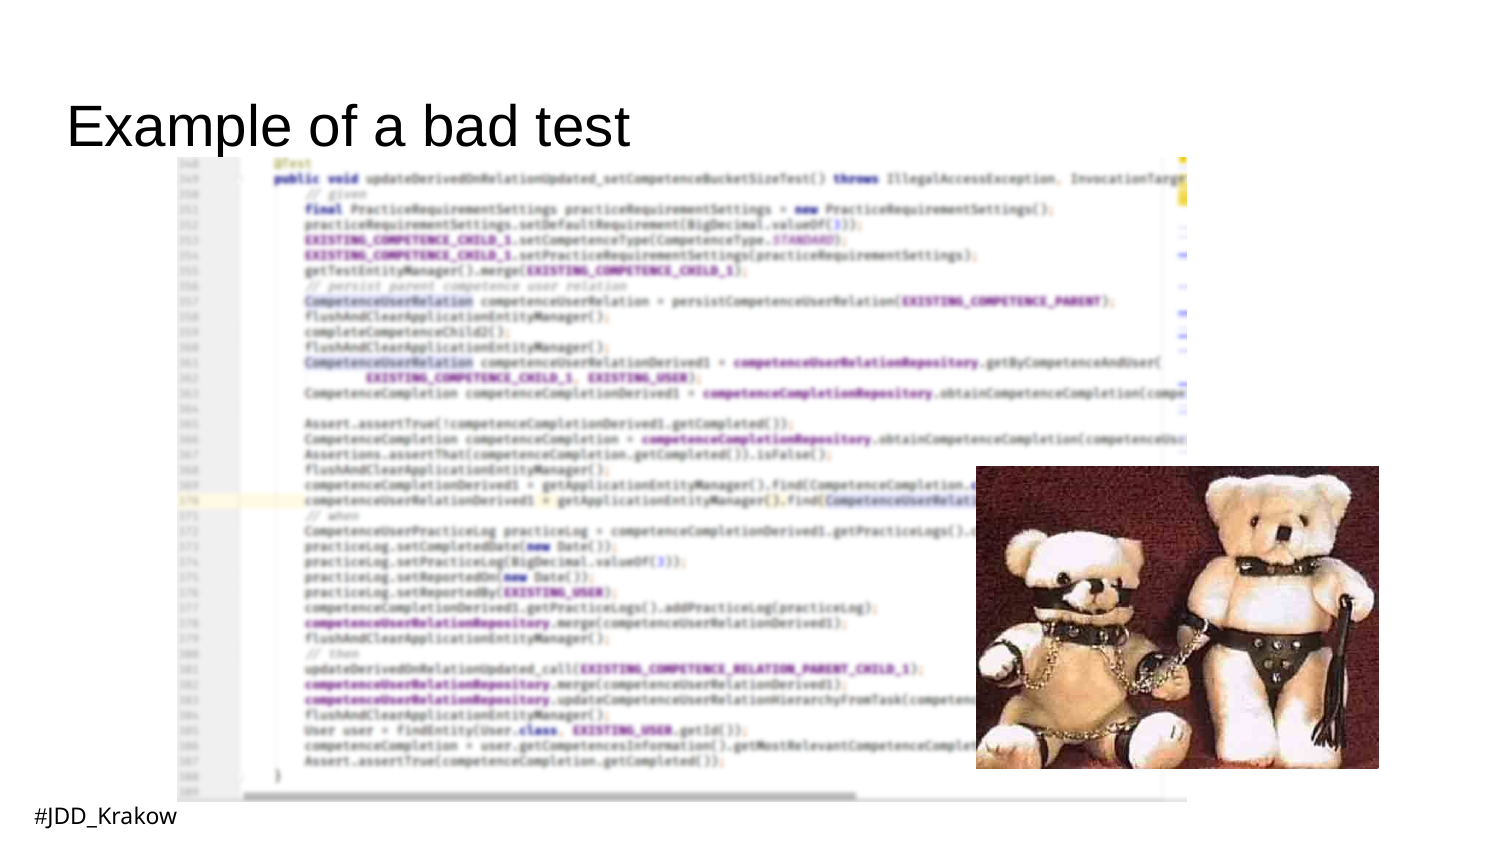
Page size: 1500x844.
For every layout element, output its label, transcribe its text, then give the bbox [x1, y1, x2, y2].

picture [177, 157, 1379, 802]
title Example of a bad test [51, 72, 1449, 167]
text_box #JDD_Krakow [0, 786, 247, 844]
